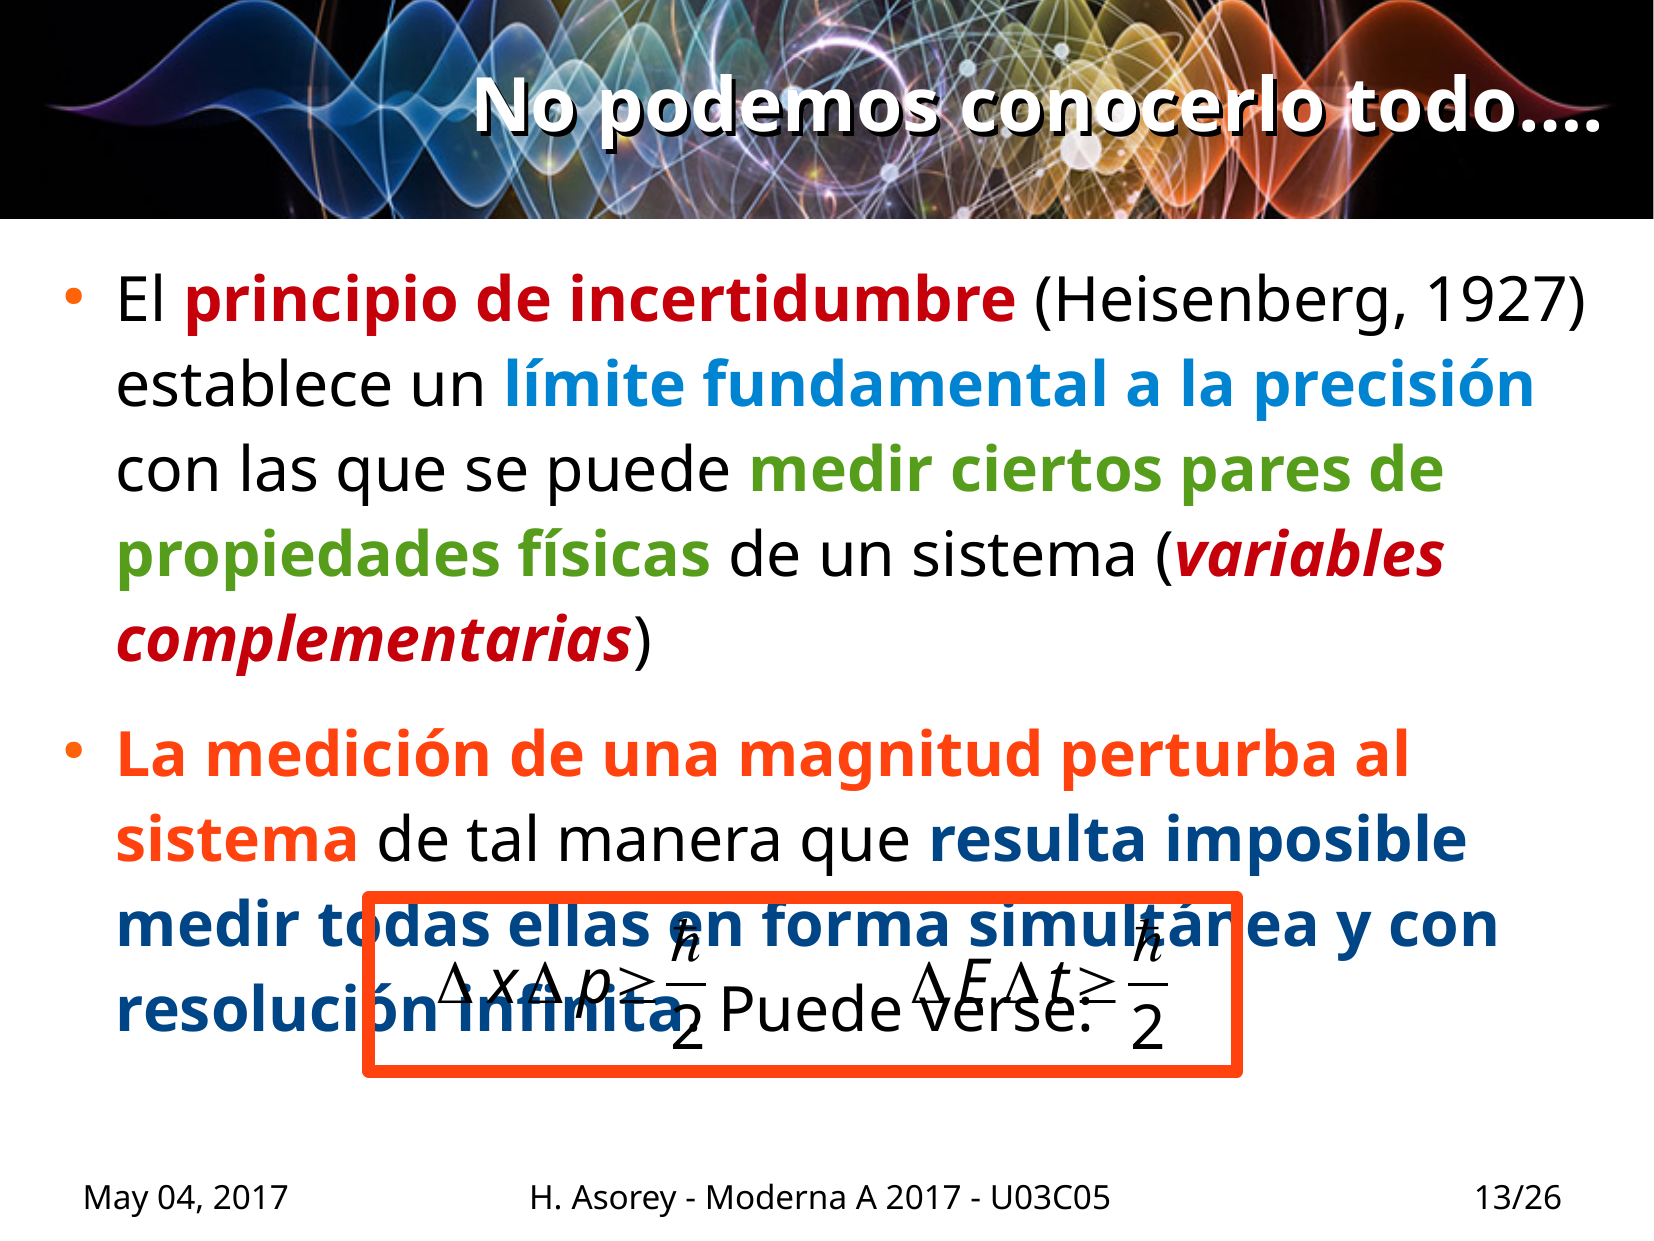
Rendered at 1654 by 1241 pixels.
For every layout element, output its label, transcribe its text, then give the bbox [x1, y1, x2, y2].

list El principio de incertidumbre (Heisenberg, 1927) establece un límite fundamental a la precisión con las que se puede medir ciertos pares de propiedades físicas de un sistema (variables complementarias) La medición de una magnitud perturba al sistema de tal manera que resulta imposible medir todas ellas en forma simultánea y con resolución infinita. Puede verse: [45, 255, 1606, 1156]
chart [375, 903, 1231, 1066]
title No podemos conocerlo todo…. [45, 15, 1606, 191]
picture [0, 0, 1654, 219]
